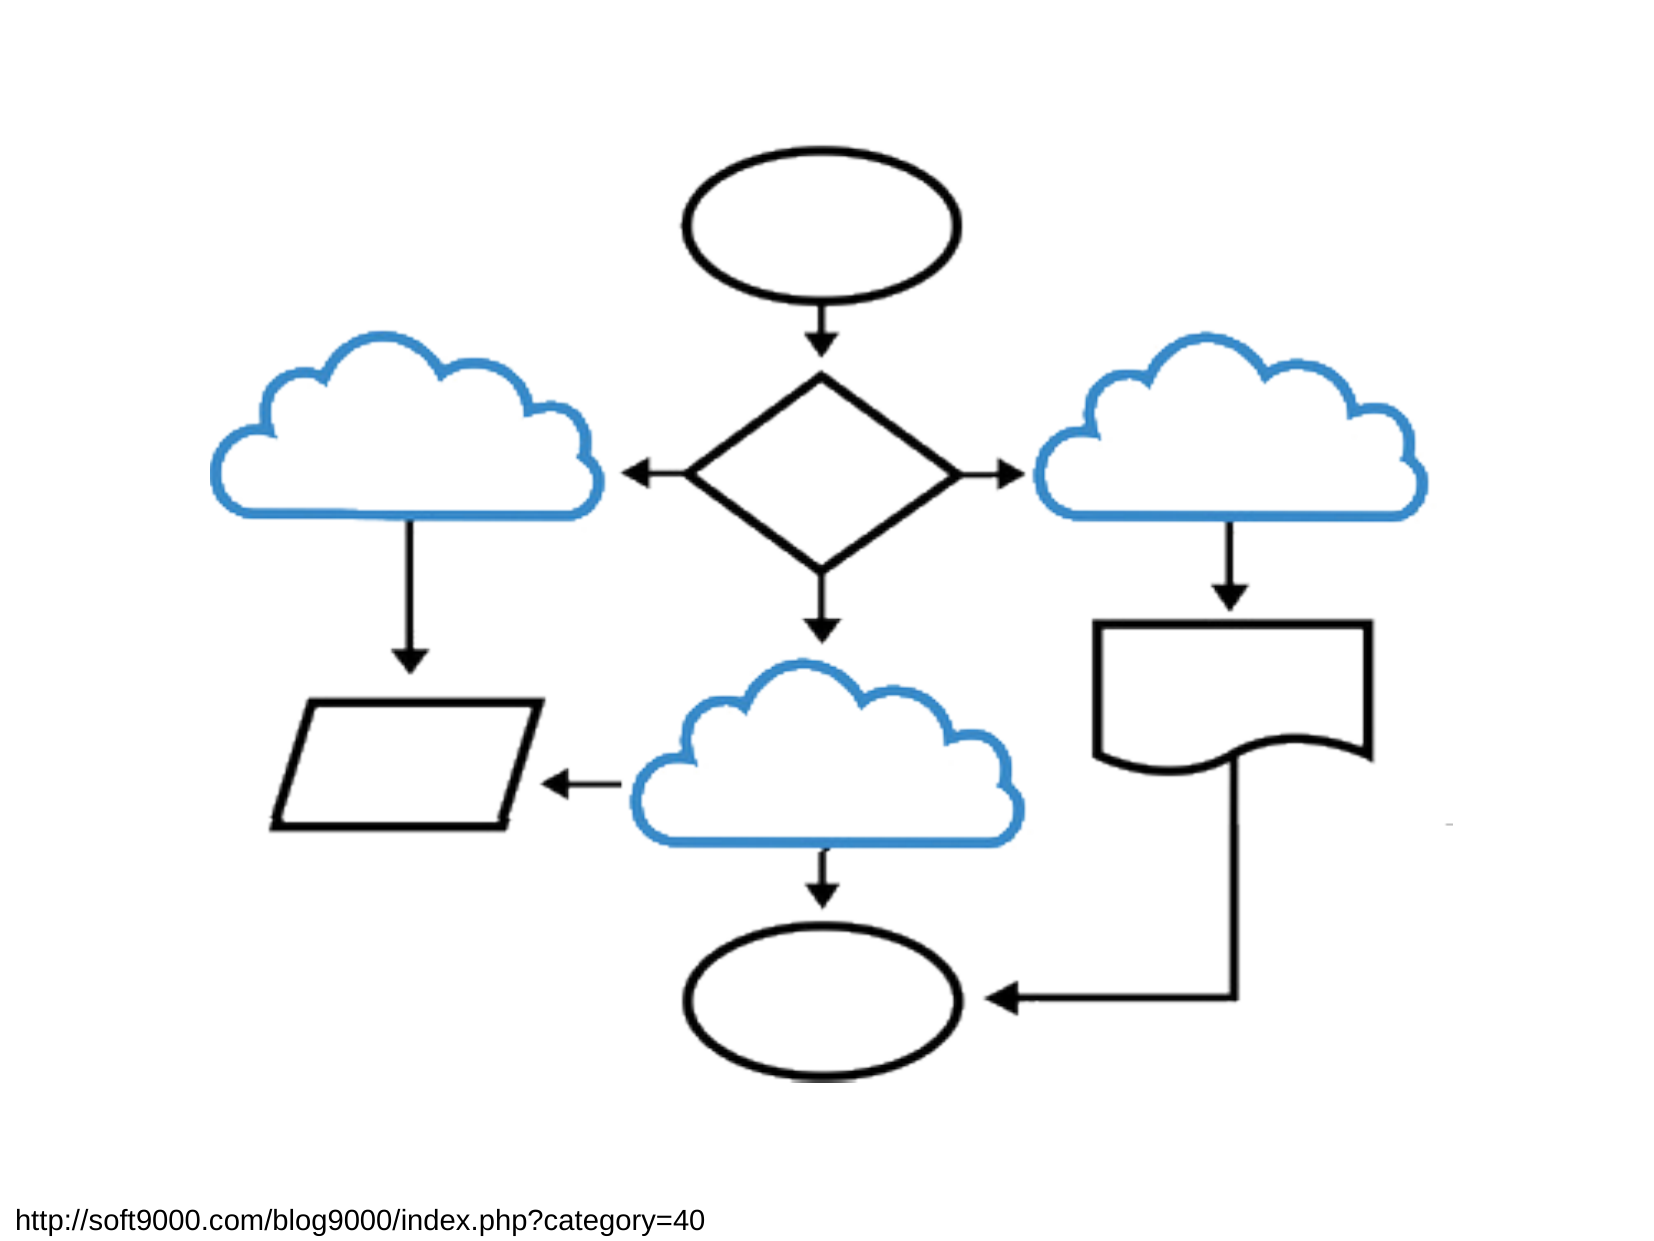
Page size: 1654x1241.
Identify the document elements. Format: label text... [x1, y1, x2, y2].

picture [210, 134, 1453, 1083]
title http://soft9000.com/blog9000/index.php?category=40 [15, 1199, 1231, 1241]
